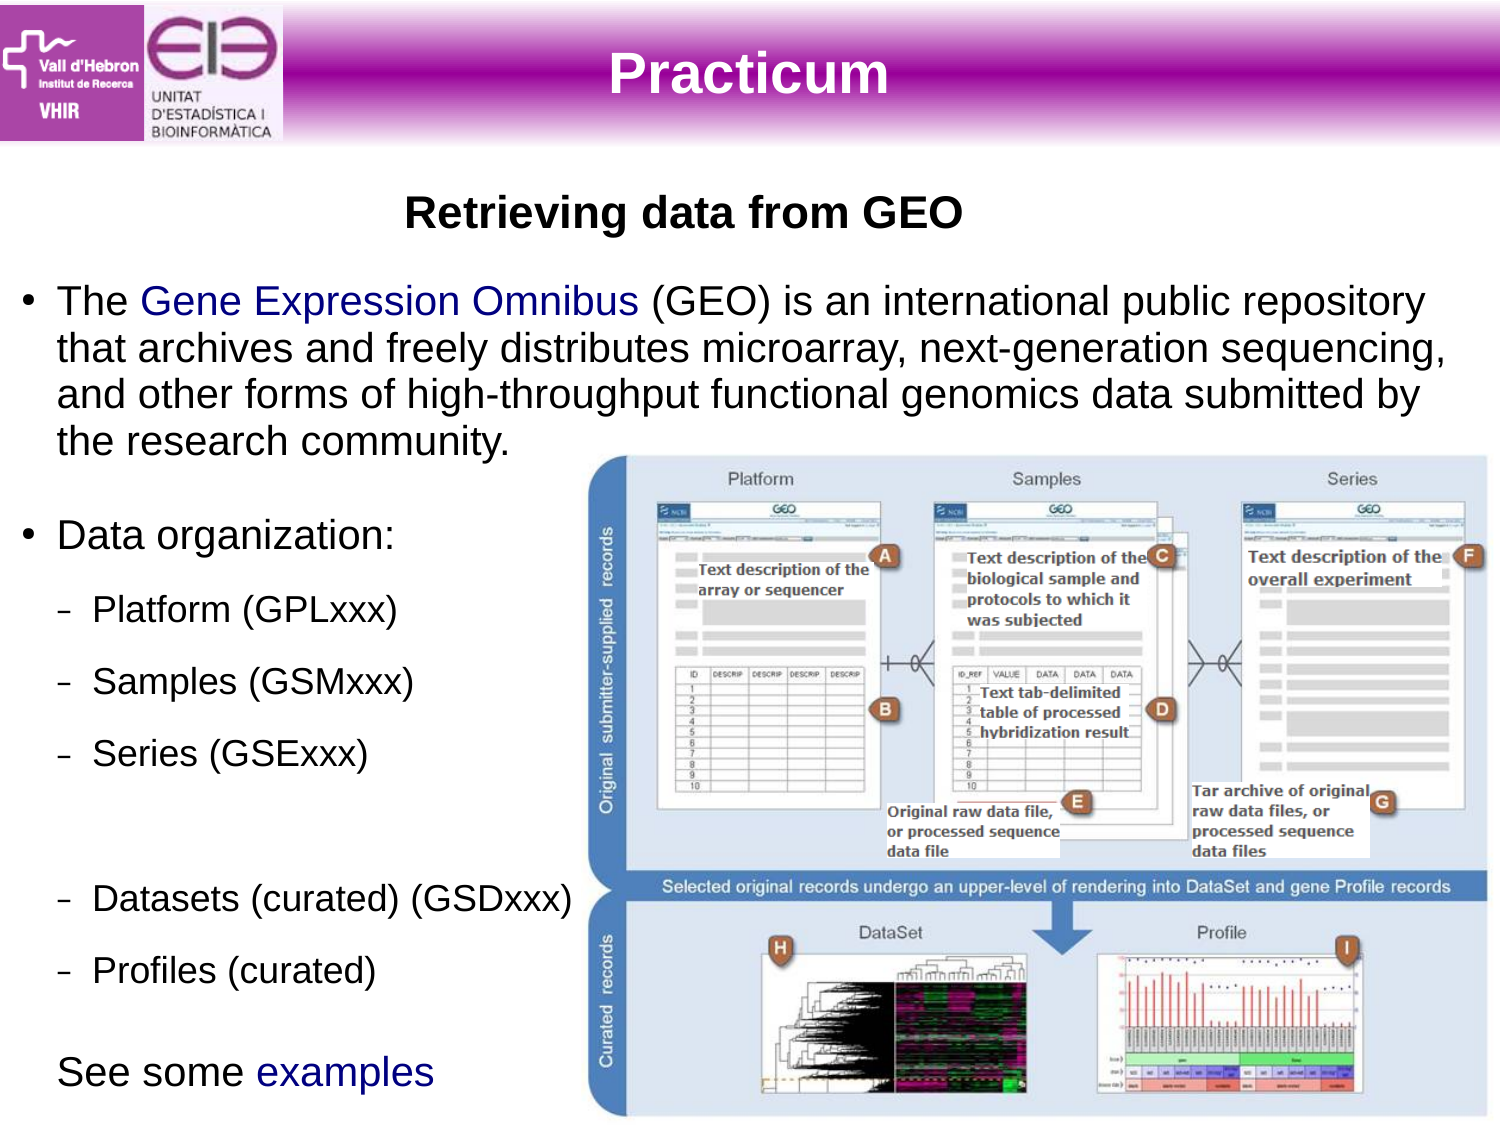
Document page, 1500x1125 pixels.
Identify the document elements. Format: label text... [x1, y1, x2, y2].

text_box Retrieving data from GEO [390, 179, 1156, 290]
text_box See some examples [6, 1041, 487, 1117]
text_box The Gene Expression Omnibus (GEO) is an international public repository that archives and freely distributes microarray, next-generation sequencing, and other forms of high-throughput functional genomics data submitted by the research community. [6, 270, 1477, 504]
picture [581, 449, 1497, 1125]
text_box Practicum [0, 0, 1500, 148]
text_box Data organization: Platform (GPLxxx) Samples (GSMxxx) Series (GSExxx) Datasets (curated) (GSDxxx) Profiles (curated) [6, 504, 581, 1042]
picture [0, 5, 284, 141]
